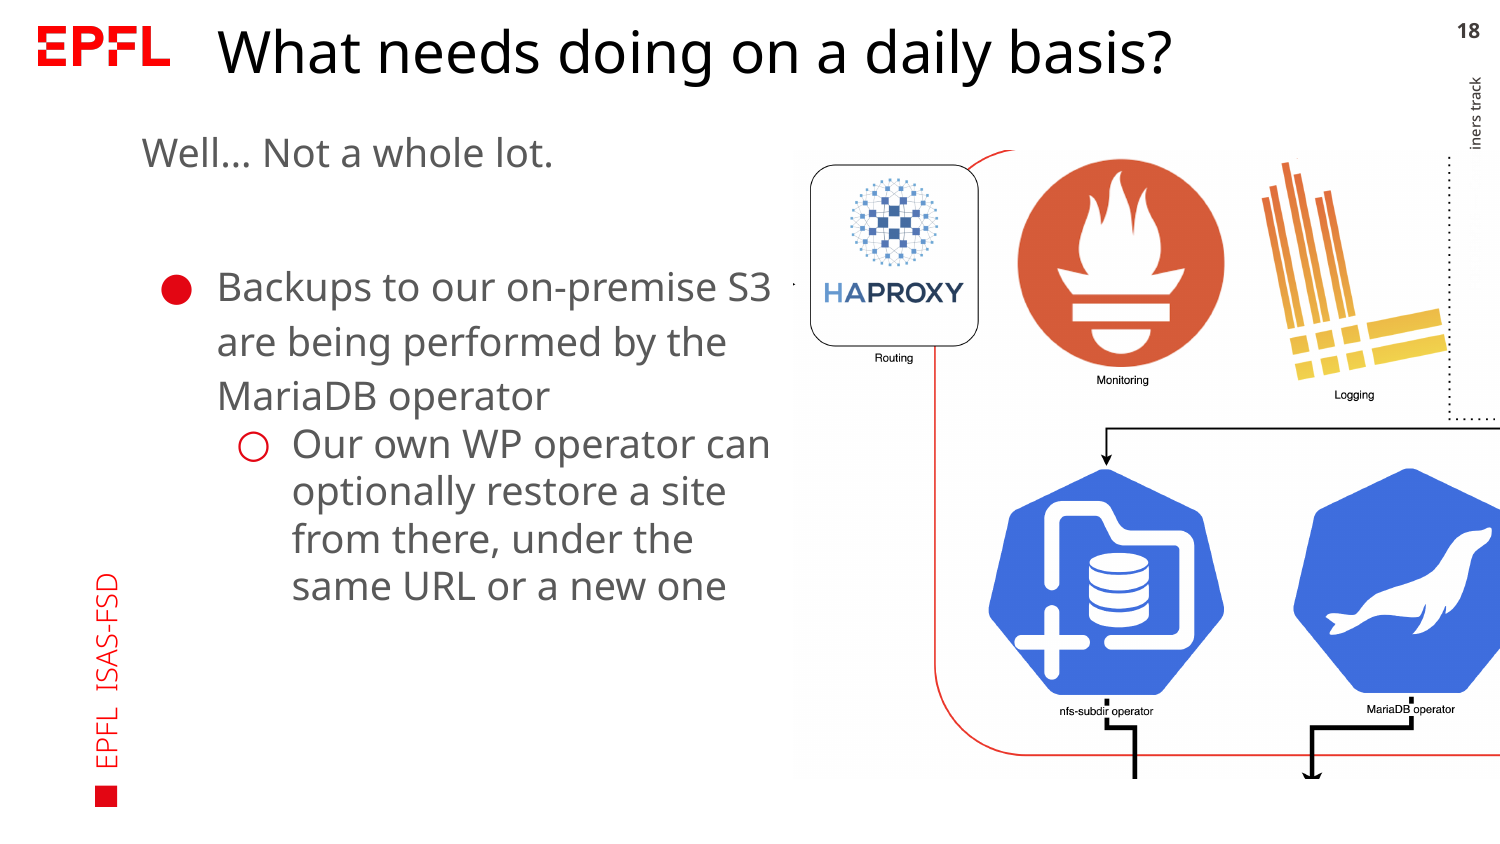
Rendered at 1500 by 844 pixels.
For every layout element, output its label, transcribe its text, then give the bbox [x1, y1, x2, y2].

text_box Well… Not a whole lot. Backups to our on-premise S3 are being performed by the MariaDB operator Our own WP operator can optionally restore a site from there, under the same URL or a new one [126, 112, 817, 779]
slide_number <number> [1415, 0, 1496, 65]
title What needs doing on a daily basis? [202, 0, 1449, 150]
picture [817, 150, 1500, 779]
picture [38, 26, 170, 66]
